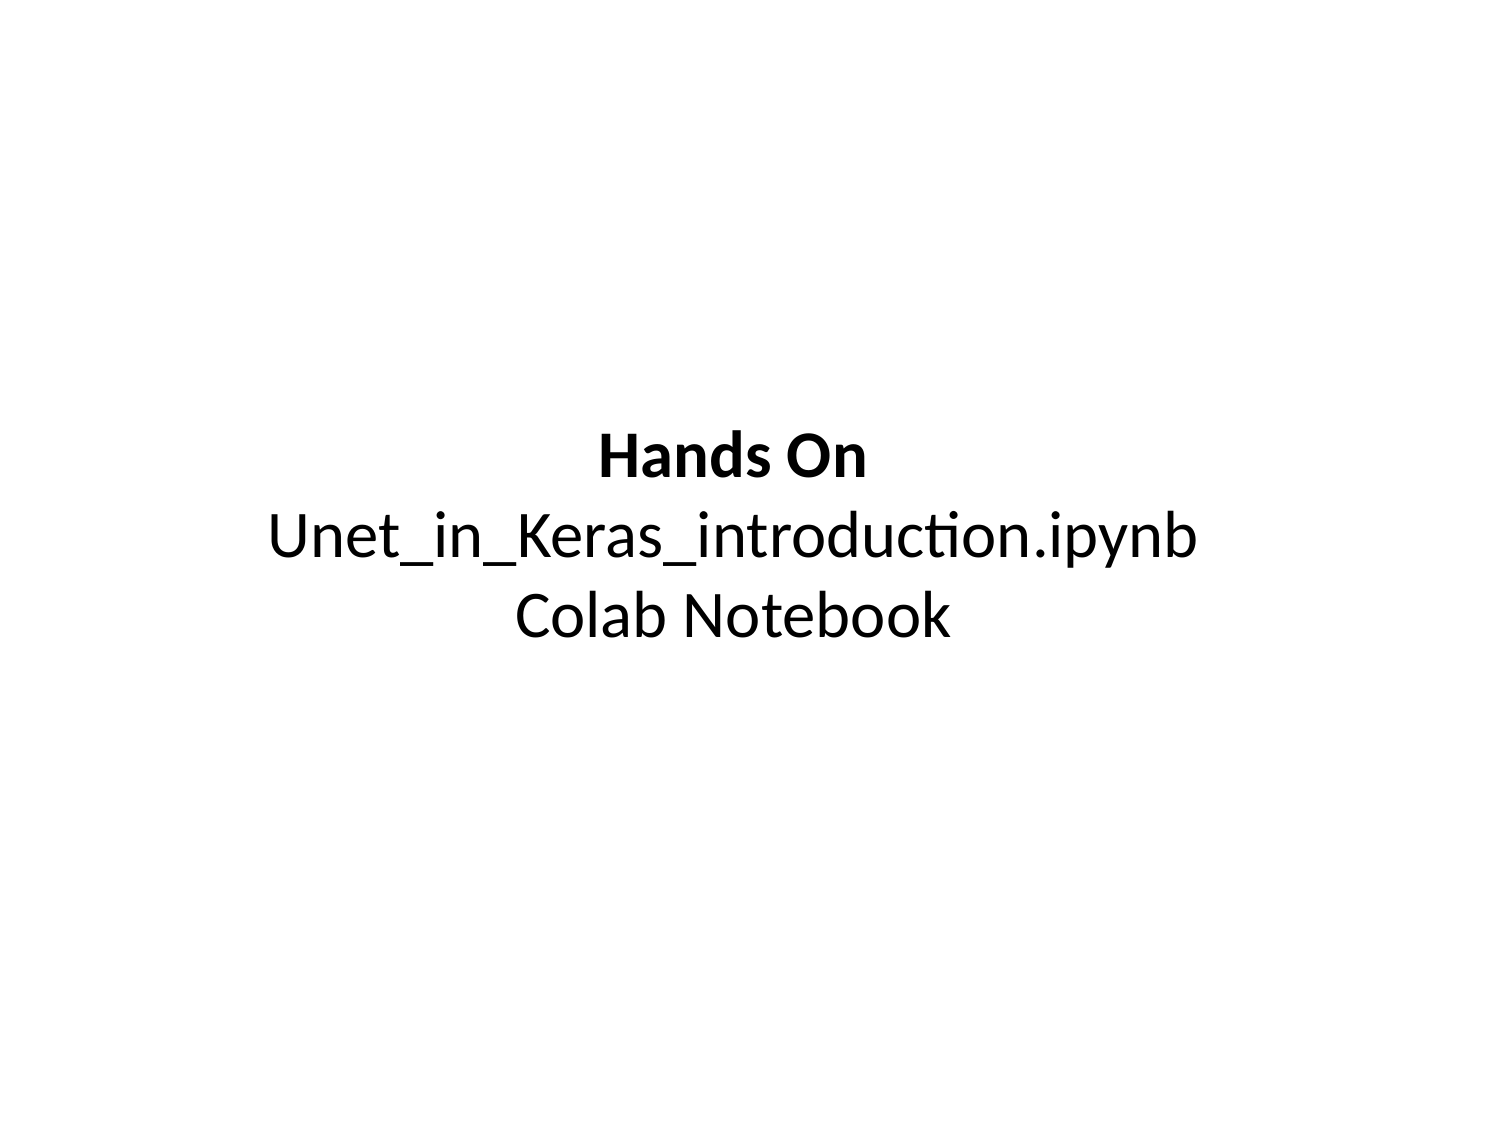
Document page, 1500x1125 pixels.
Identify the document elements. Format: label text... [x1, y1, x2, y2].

text_box Hands On Unet_in_Keras_introduction.ipynb Colab Notebook [58, 467, 1409, 595]
